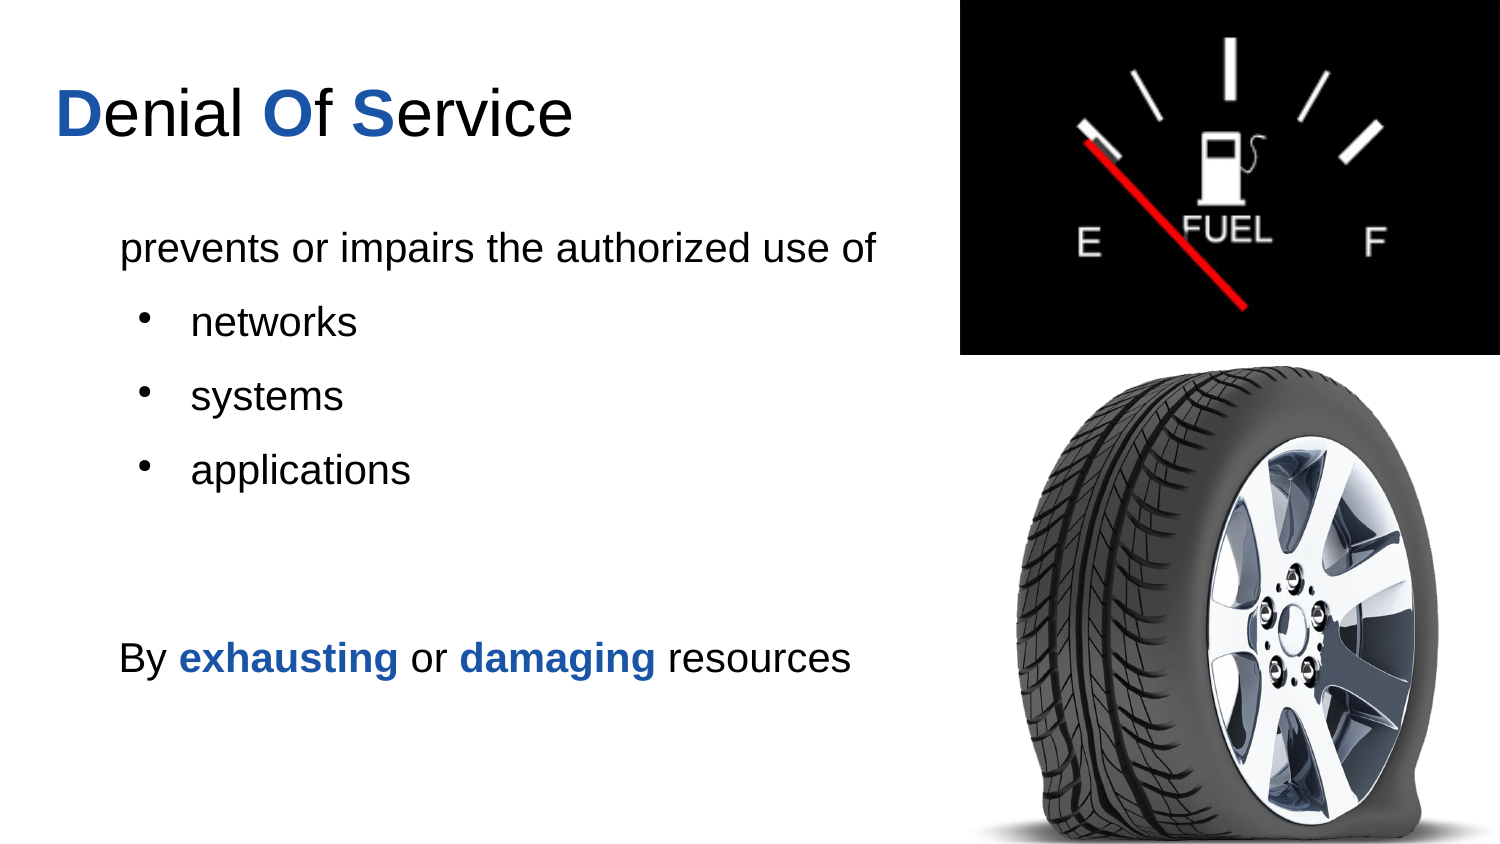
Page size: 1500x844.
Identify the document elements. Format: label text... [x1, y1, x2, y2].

list prevents or impairs the authorized use of networks systems applications [104, 205, 960, 601]
list By exhausting or damaging resources [103, 615, 960, 754]
picture [960, 0, 1500, 844]
title Denial Of Service [40, 97, 829, 166]
